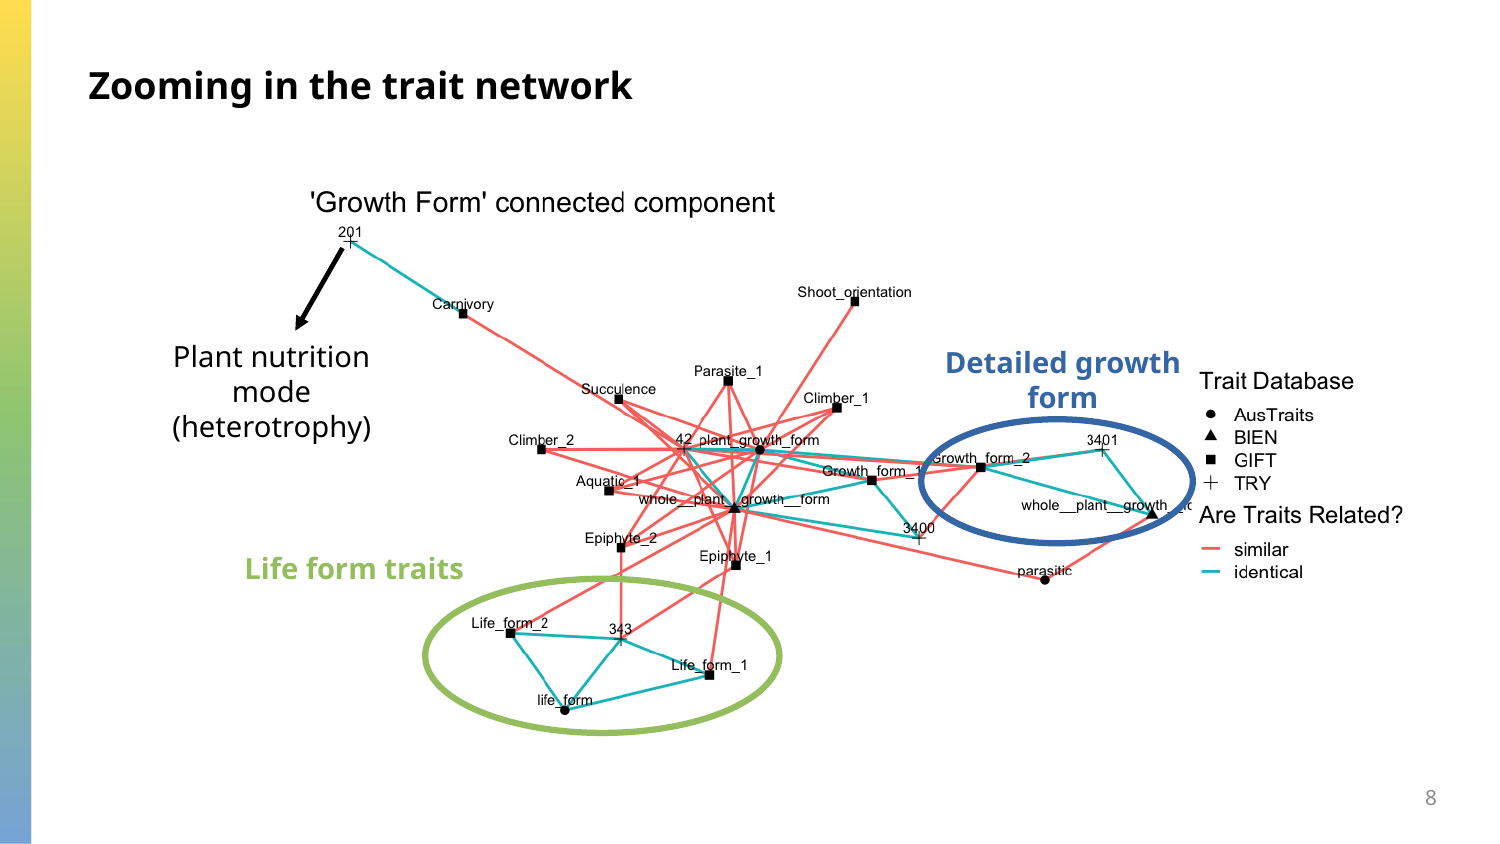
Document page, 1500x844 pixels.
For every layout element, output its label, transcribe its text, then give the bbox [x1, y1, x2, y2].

text_box <numéro> [1240, 767, 1437, 813]
text_box Life form traits [200, 543, 508, 589]
text_box Zooming in the trait network [88, 61, 1441, 156]
text_box Plant nutrition mode (heterotrophy) [118, 330, 426, 461]
picture [0, 0, 1500, 844]
text_box Detailed growth form [909, 336, 1217, 414]
